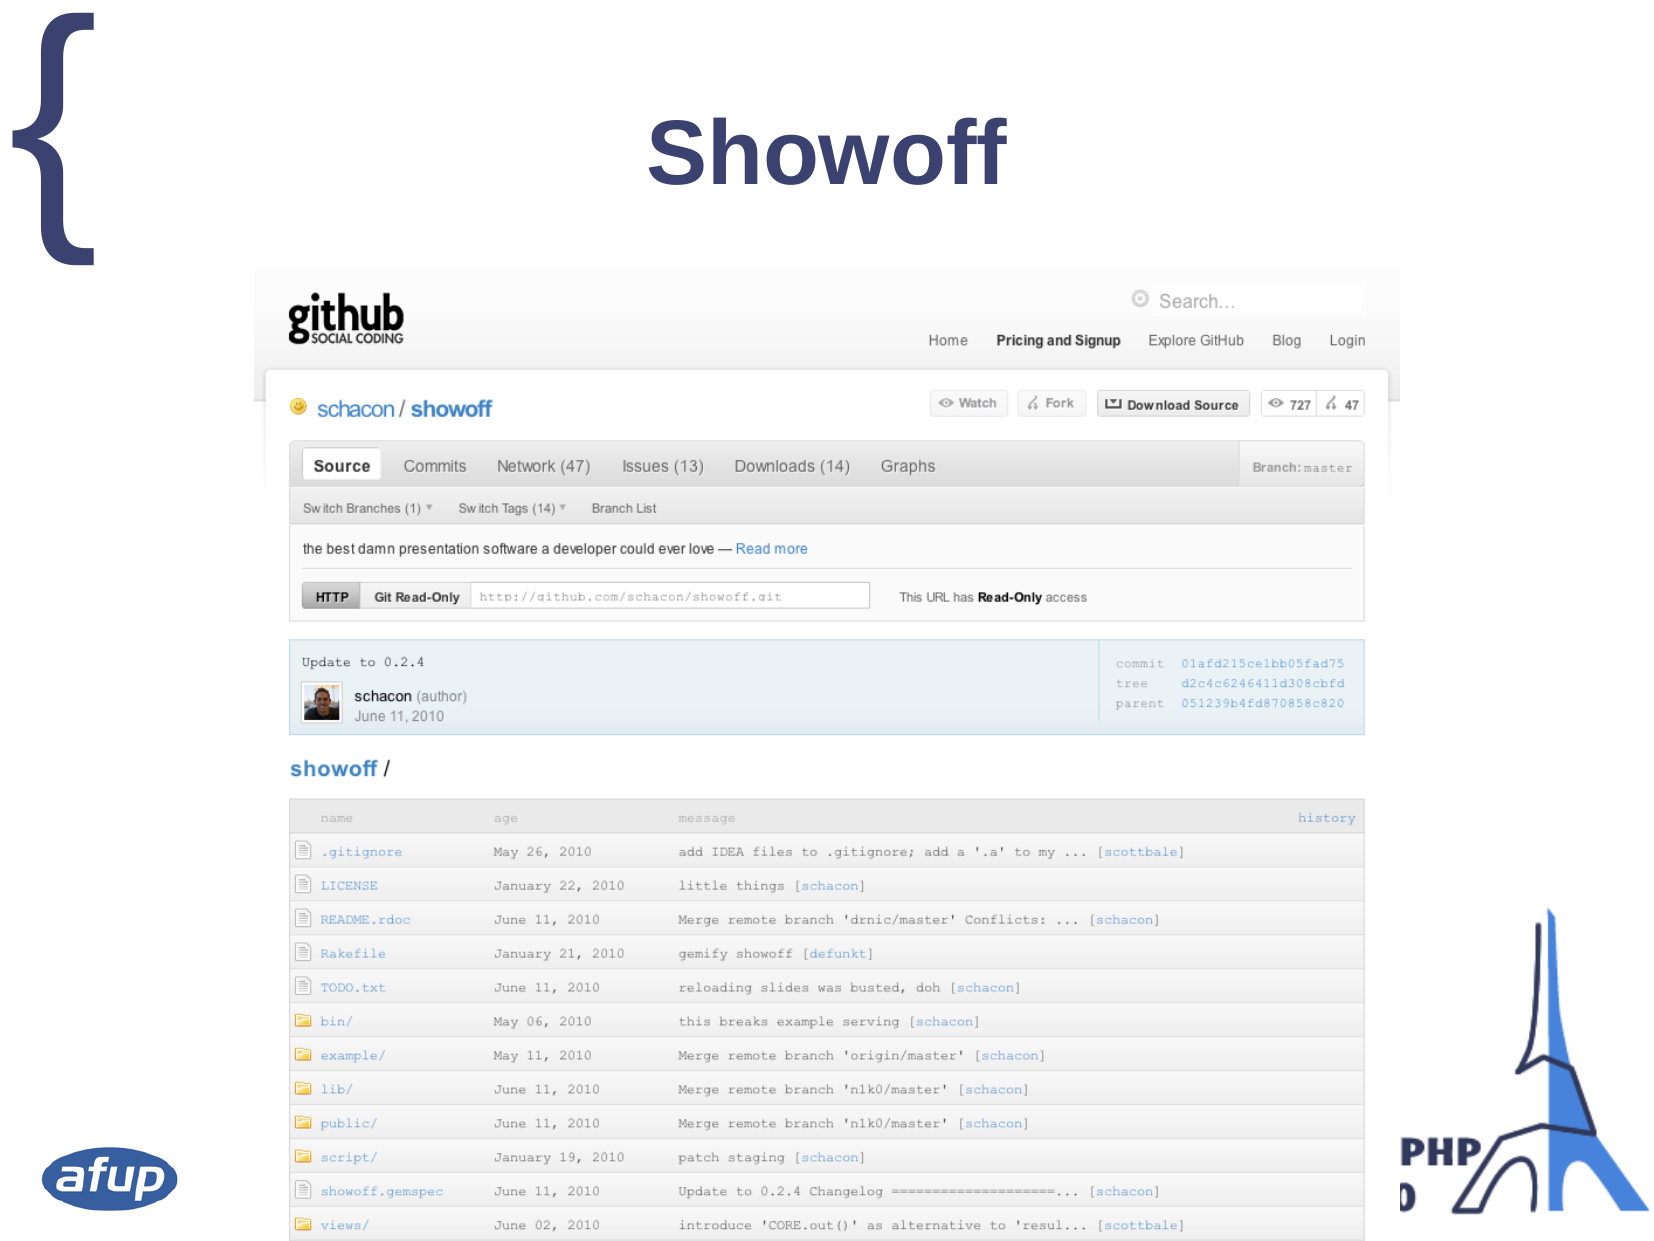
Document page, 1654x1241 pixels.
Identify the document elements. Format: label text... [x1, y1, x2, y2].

picture [254, 267, 1650, 1241]
title Showoff [82, 56, 1571, 250]
picture [41, 1146, 178, 1211]
